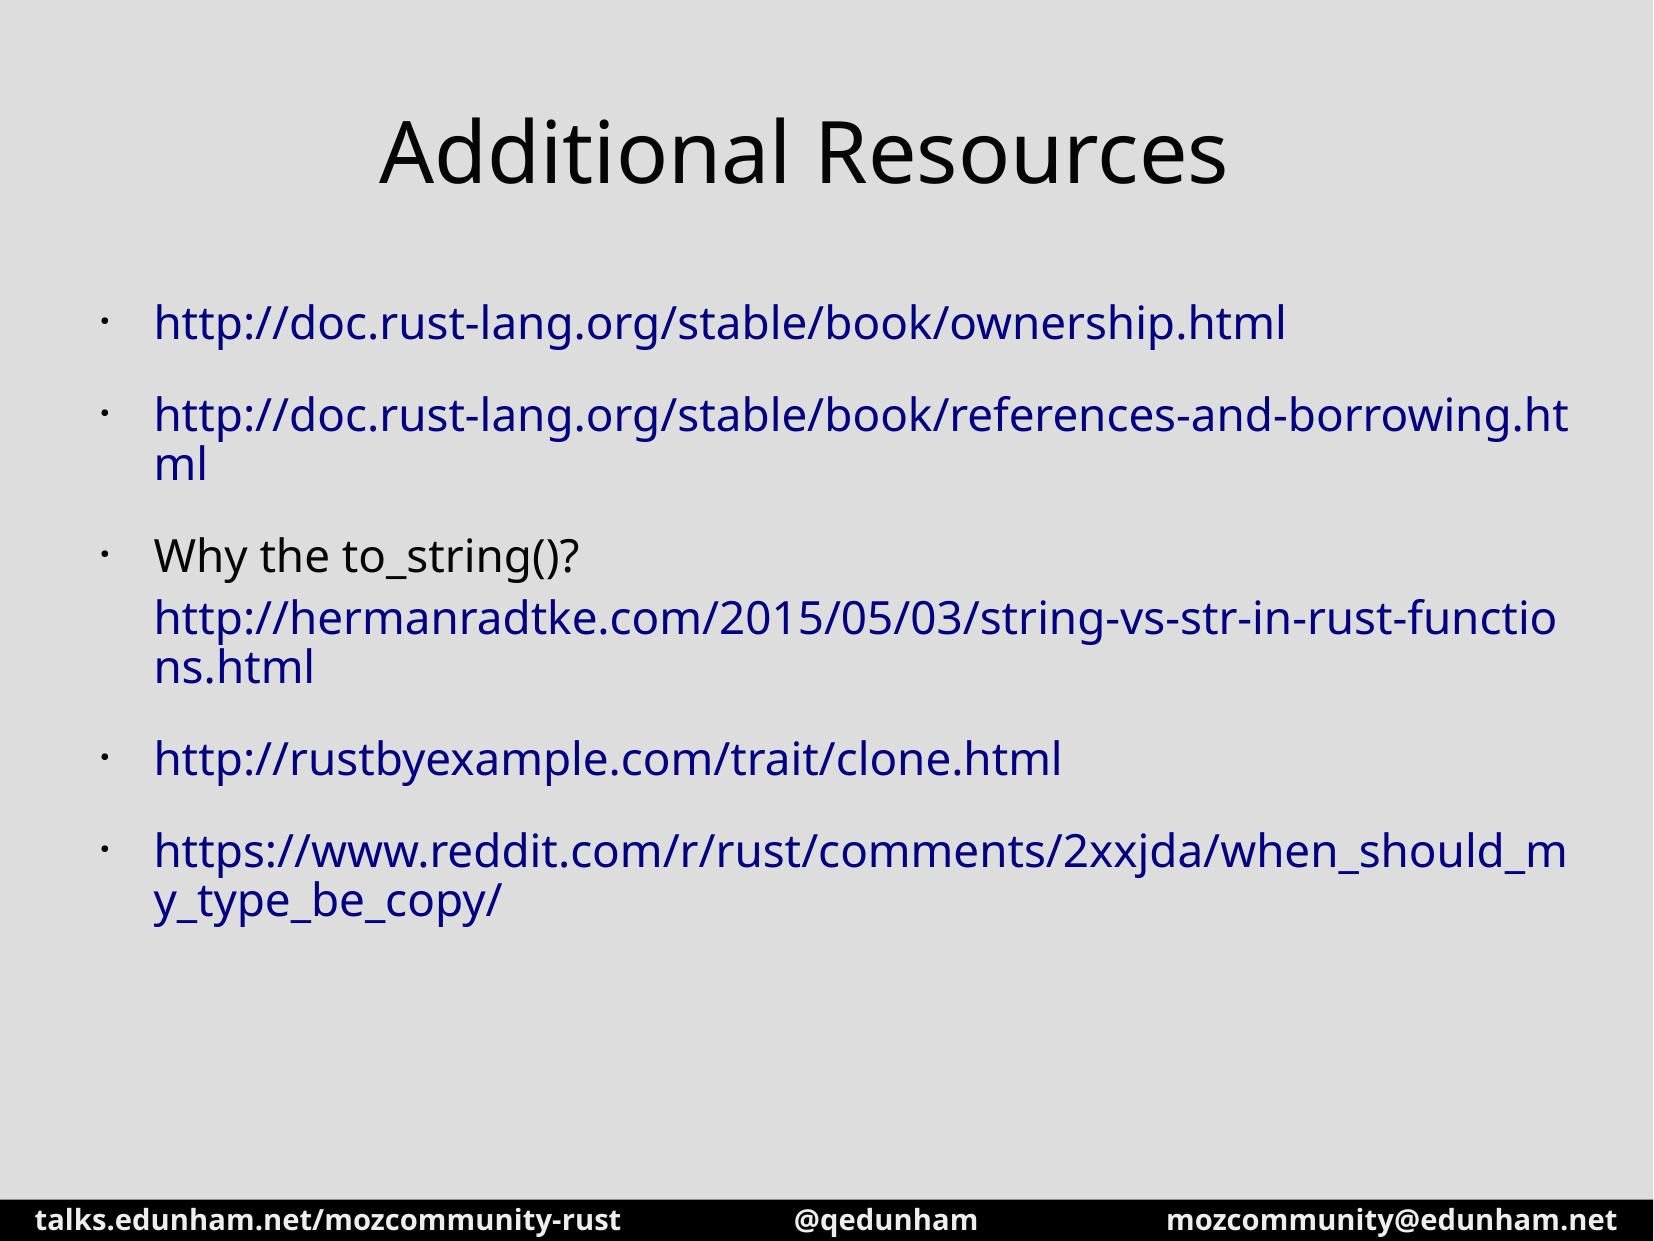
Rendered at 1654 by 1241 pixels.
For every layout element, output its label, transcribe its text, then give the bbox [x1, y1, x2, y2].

title Additional Resources [15, 47, 1594, 253]
list http://doc.rust-lang.org/stable/book/ownership.html http://doc.rust-lang.org/stable/book/references-and-borrowing.html Why the to_string()? http://hermanradtke.com/2015/05/03/string-vs-str-in-rust-functions.html http://rustbyexample.com/trait/clone.html https://www.reddit.com/r/rust/comments/2xxjda/when_should_my_type_be_copy/ [82, 290, 1571, 1010]
